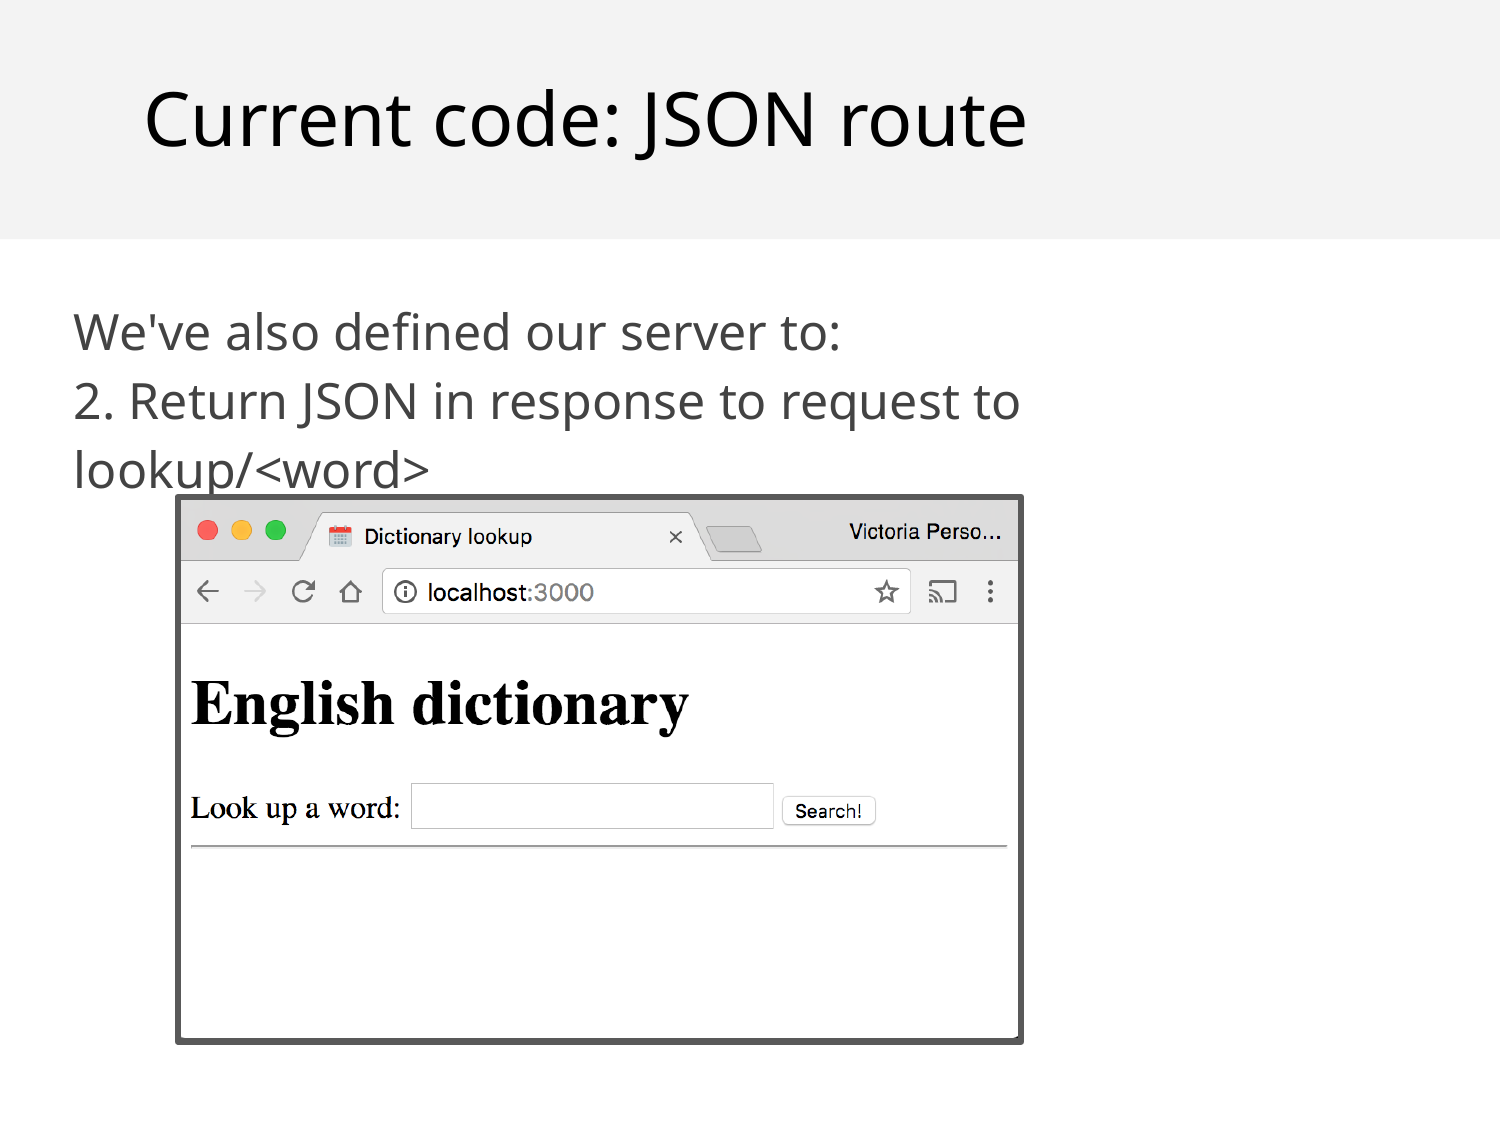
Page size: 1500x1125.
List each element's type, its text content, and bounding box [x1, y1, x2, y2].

list We've also defined our server to: 2. Return JSON in response to request to lookup/<word> [59, 276, 1372, 443]
picture [180, 499, 1019, 1039]
title Current code: JSON route [128, 56, 1372, 183]
